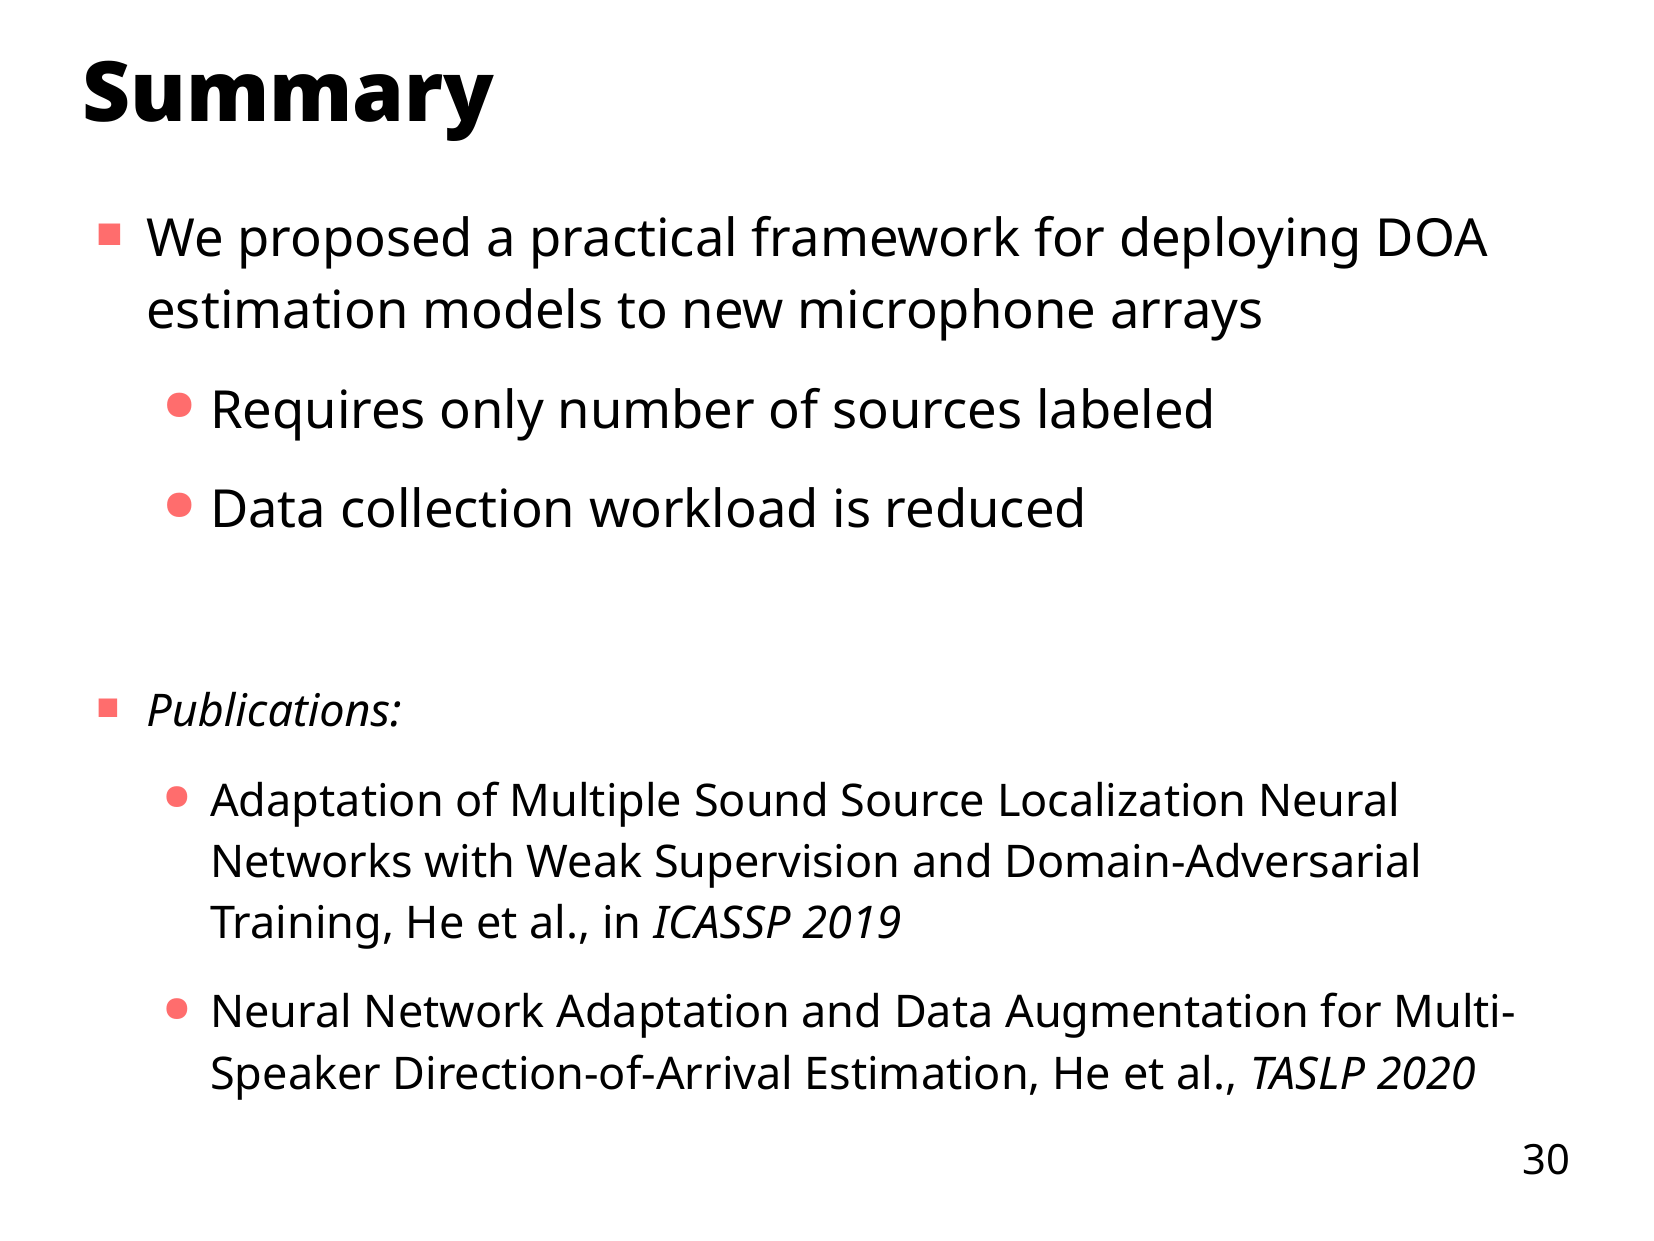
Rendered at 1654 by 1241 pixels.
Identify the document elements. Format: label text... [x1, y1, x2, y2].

list We proposed a practical framework for deploying DOA estimation models to new microphone arrays Requires only number of sources labeled Data collection workload is reduced Publications: Adaptation of Multiple Sound Source Localization Neural Networks with Weak Supervision and Domain-Adversarial Training, He et al., in ICASSP 2019 Neural Network Adaptation and Data Augmentation for Multi-Speaker Direction-of-Arrival Estimation, He et al., TASLP 2020 [82, 200, 1571, 1111]
title Summary [82, 37, 1571, 143]
